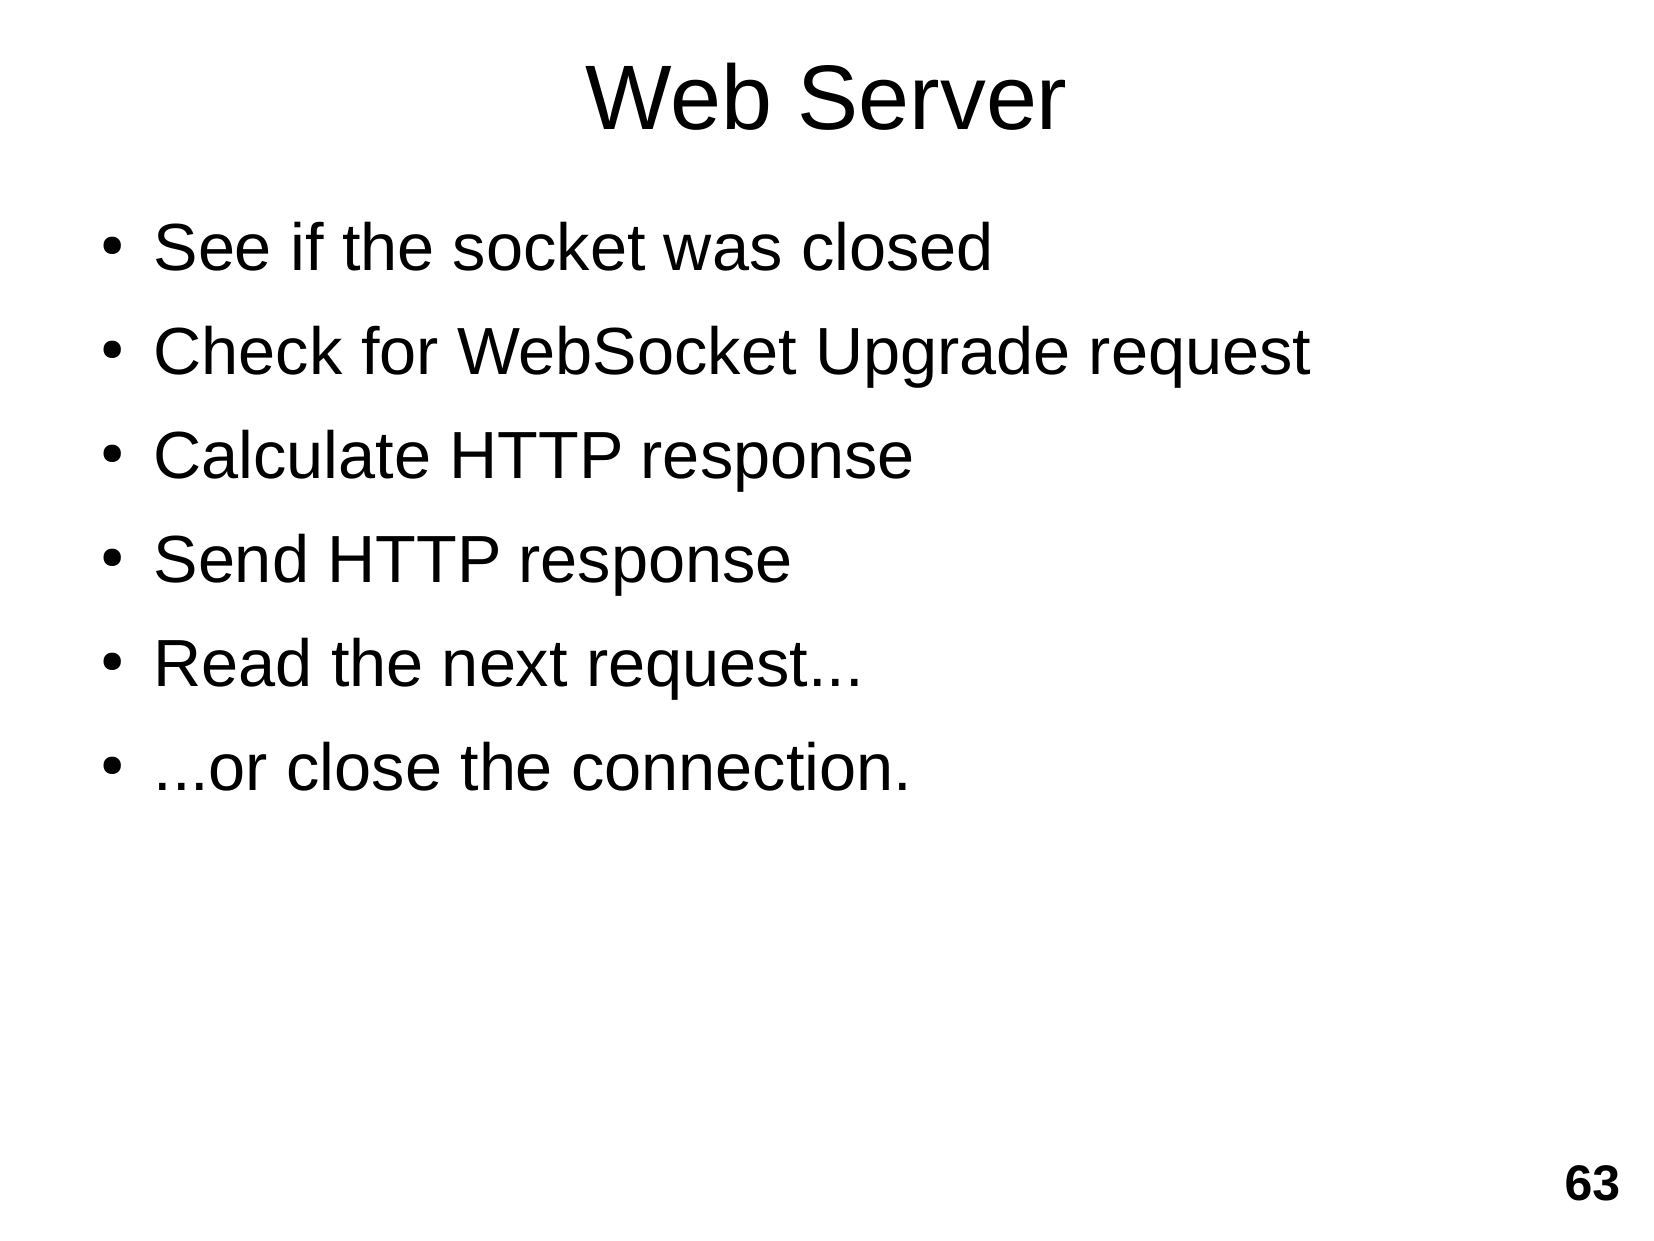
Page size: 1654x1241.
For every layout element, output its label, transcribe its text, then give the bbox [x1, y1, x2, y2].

title Web Server [82, 15, 1571, 181]
list See if the socket was closed Check for WebSocket Upgrade request Calculate HTTP response Send HTTP response Read the next request... ...or close the connection. [82, 210, 1571, 871]
